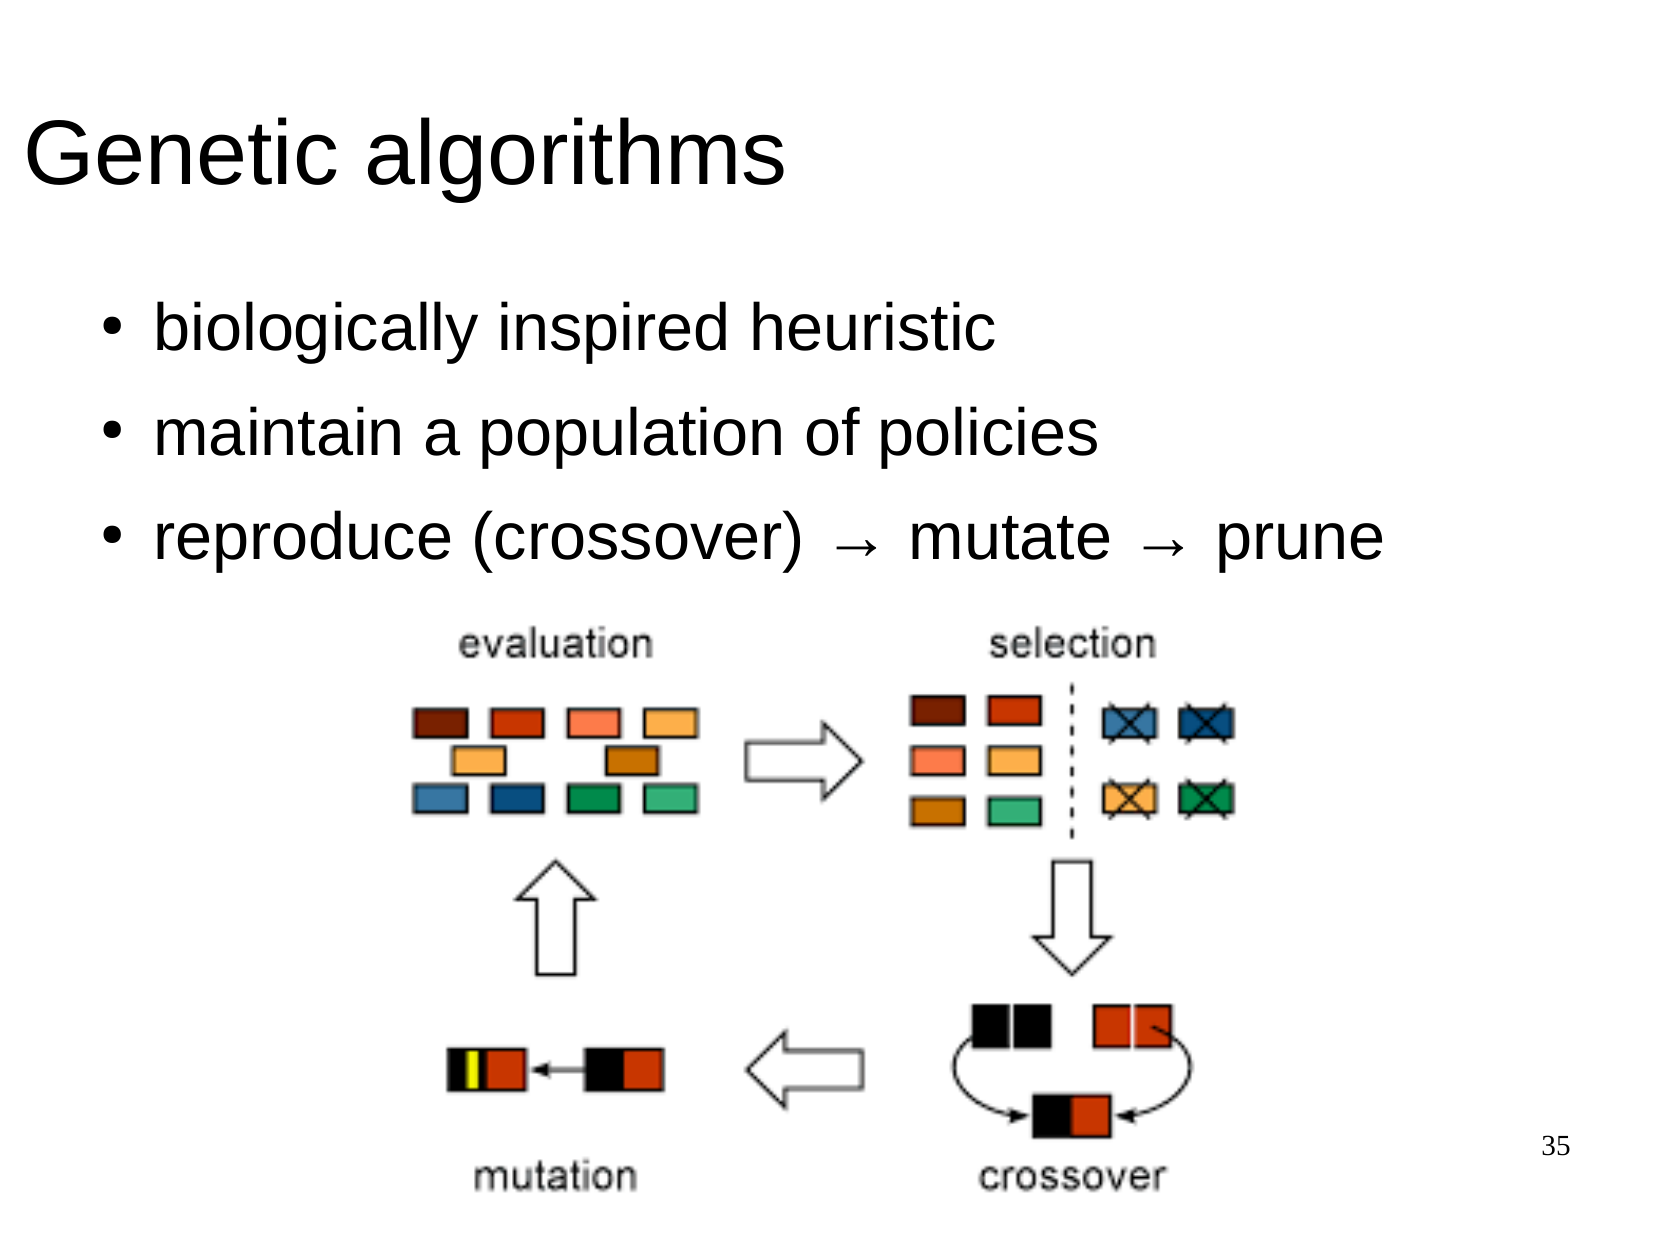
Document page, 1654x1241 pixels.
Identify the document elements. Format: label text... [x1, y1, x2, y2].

list biologically inspired heuristic maintain a population of policies reproduce (crossover) → mutate → prune [82, 290, 1571, 1010]
title Genetic algorithms [23, 49, 1512, 257]
picture [397, 618, 1252, 1202]
